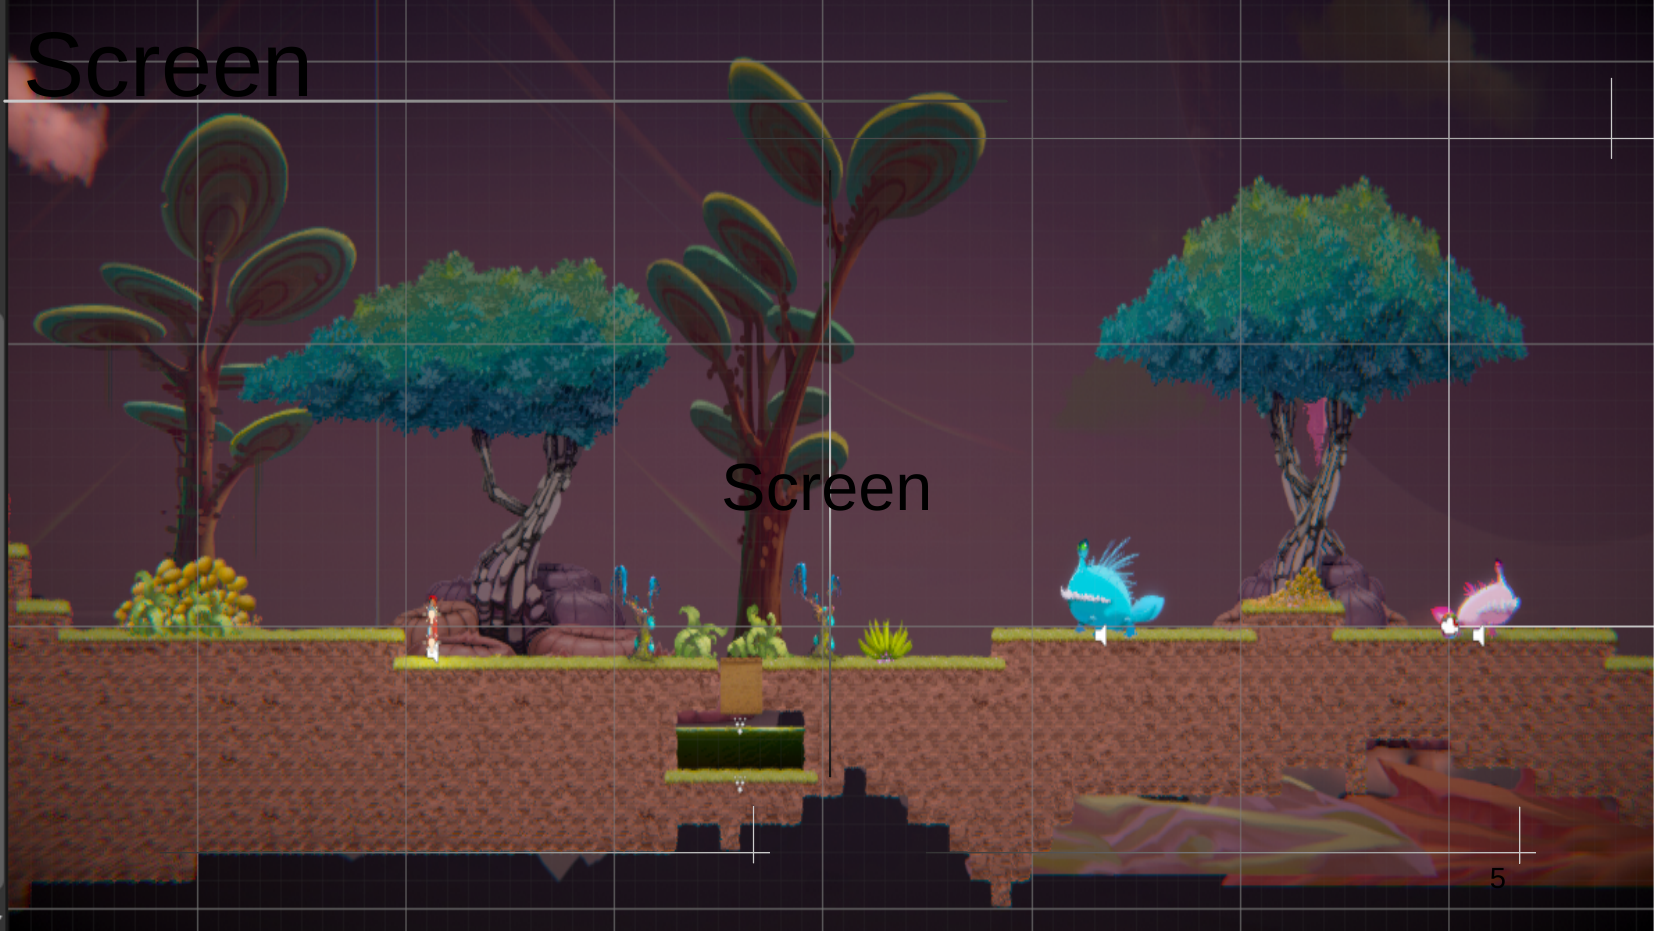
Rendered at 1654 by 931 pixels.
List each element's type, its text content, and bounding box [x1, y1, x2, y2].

picture [0, 0, 1654, 931]
subtitle Screen [82, 217, 1571, 758]
title Screen [23, 11, 1589, 119]
